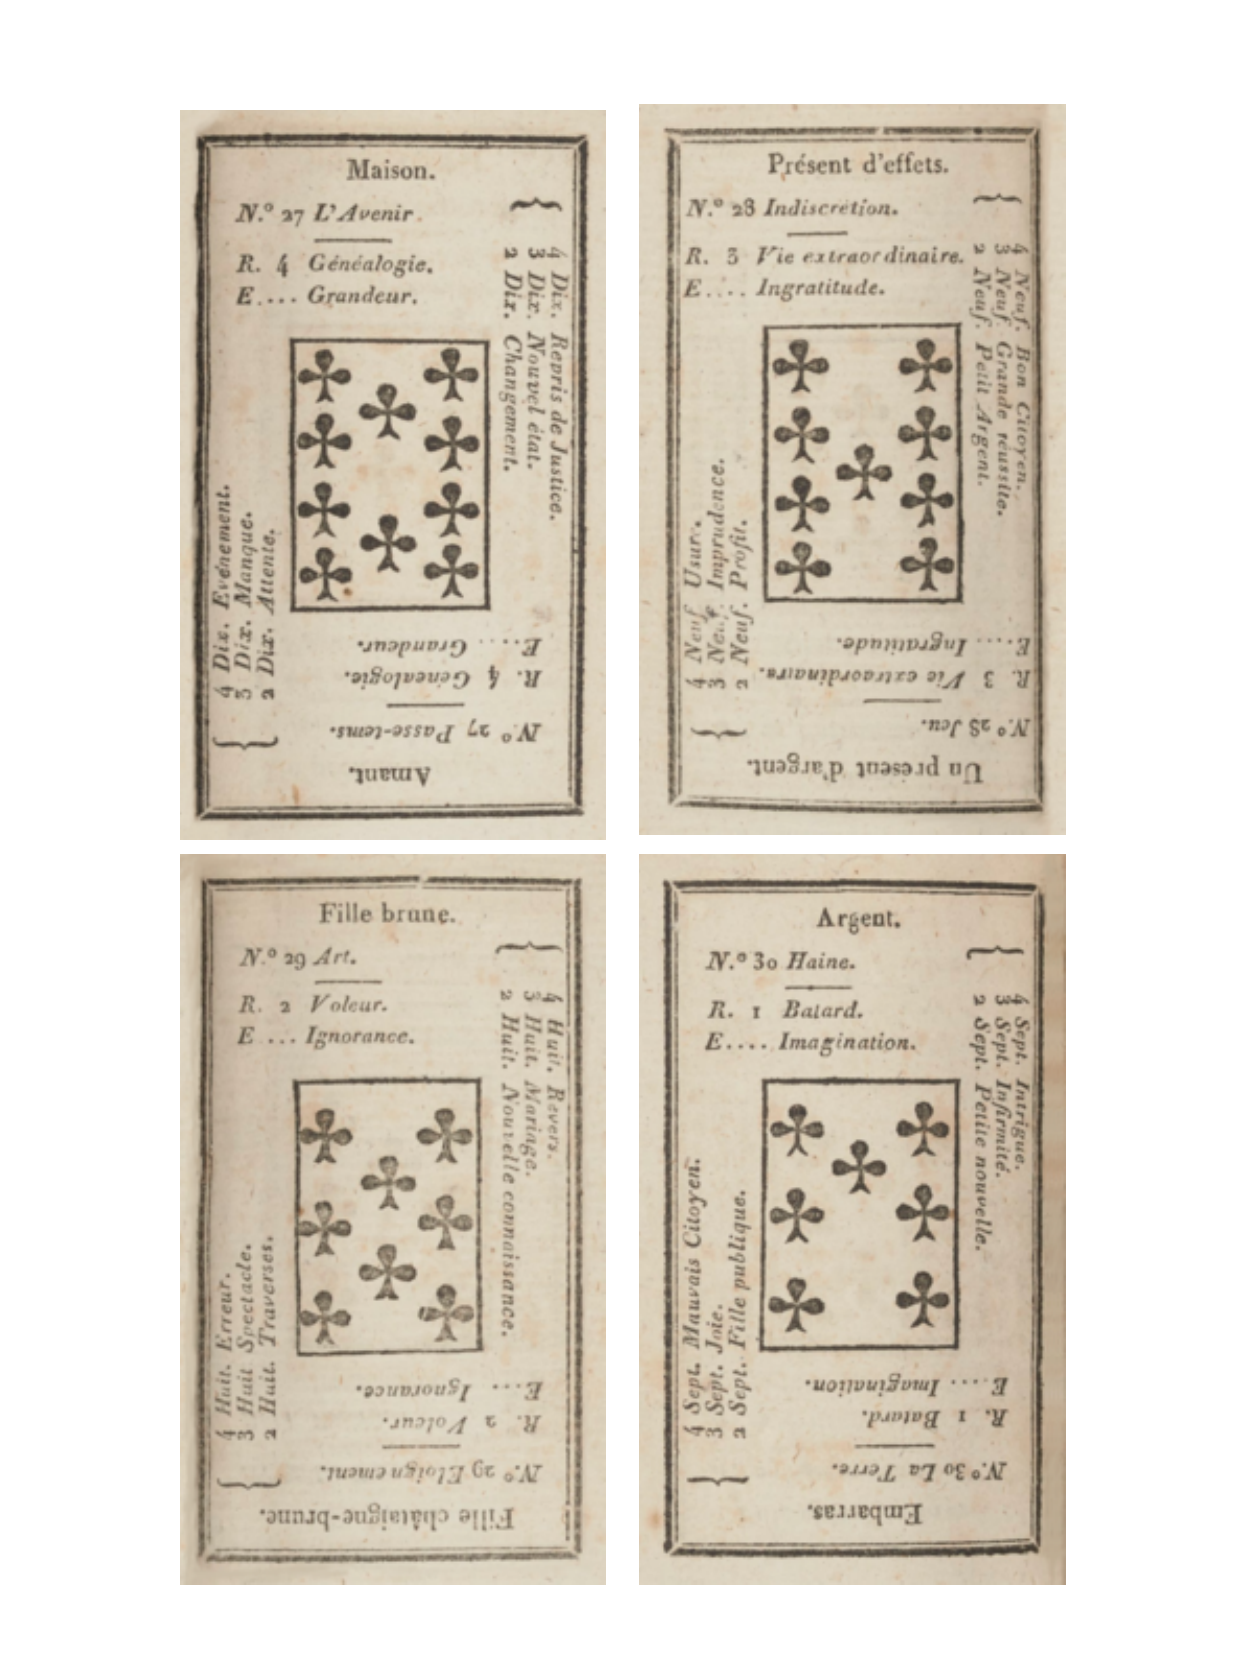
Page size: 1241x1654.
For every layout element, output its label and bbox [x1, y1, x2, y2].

picture [639, 854, 1066, 1585]
picture [180, 854, 606, 1585]
picture [180, 110, 606, 841]
picture [639, 104, 1066, 835]
